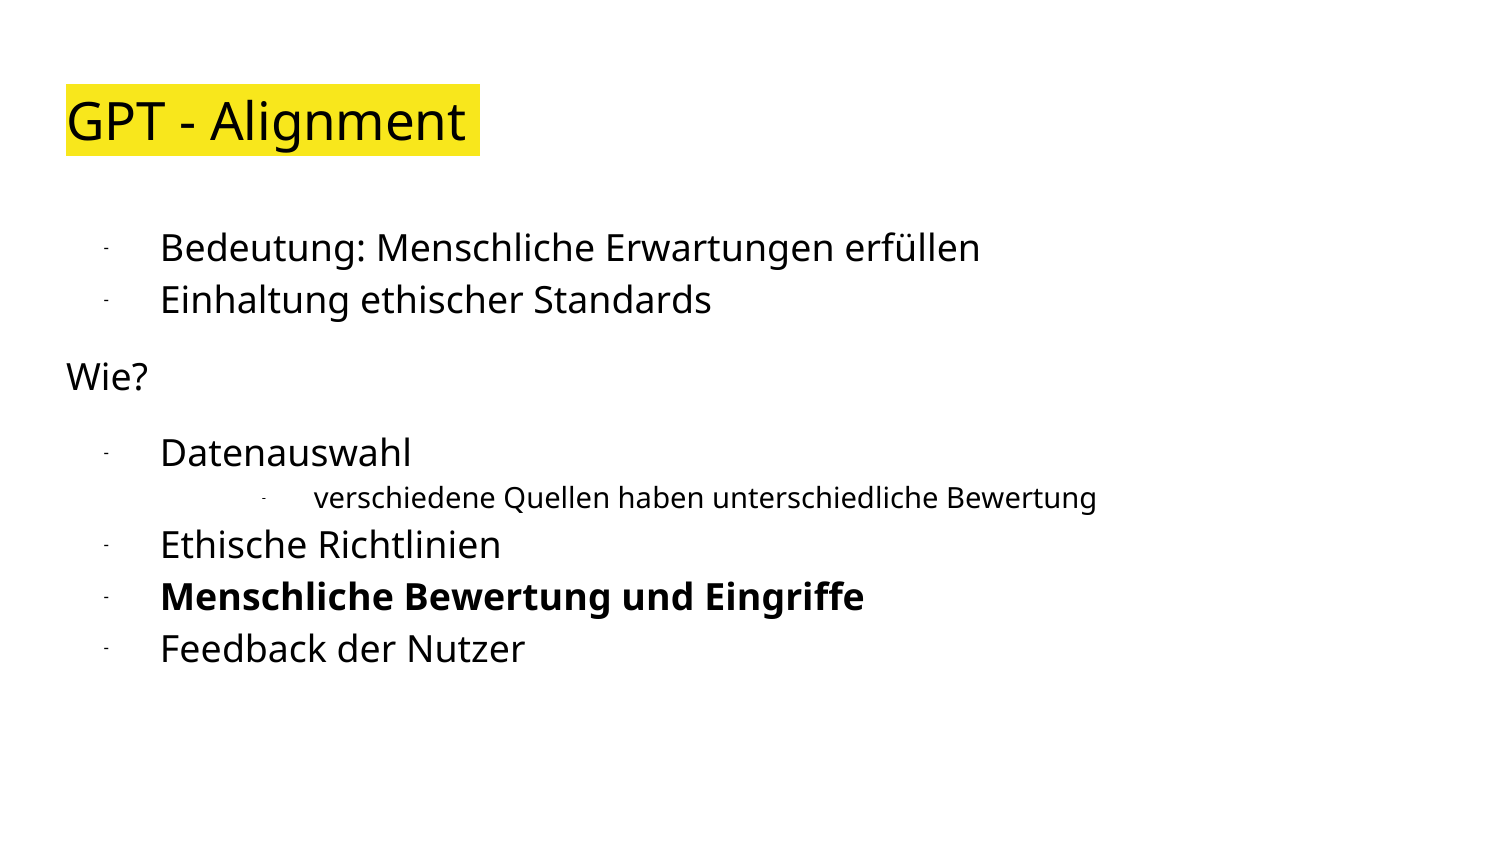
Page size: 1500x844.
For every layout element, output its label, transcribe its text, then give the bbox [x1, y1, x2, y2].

list Bedeutung: Menschliche Erwartungen erfüllen Einhaltung ethischer Standards Wie? Datenauswahl verschiedene Quellen haben unterschiedliche Bewertung Ethische Richtlinien Menschliche Bewertung und Eingriffe Feedback der Nutzer [51, 202, 1449, 750]
title GPT - Alignment [51, 72, 1449, 167]
